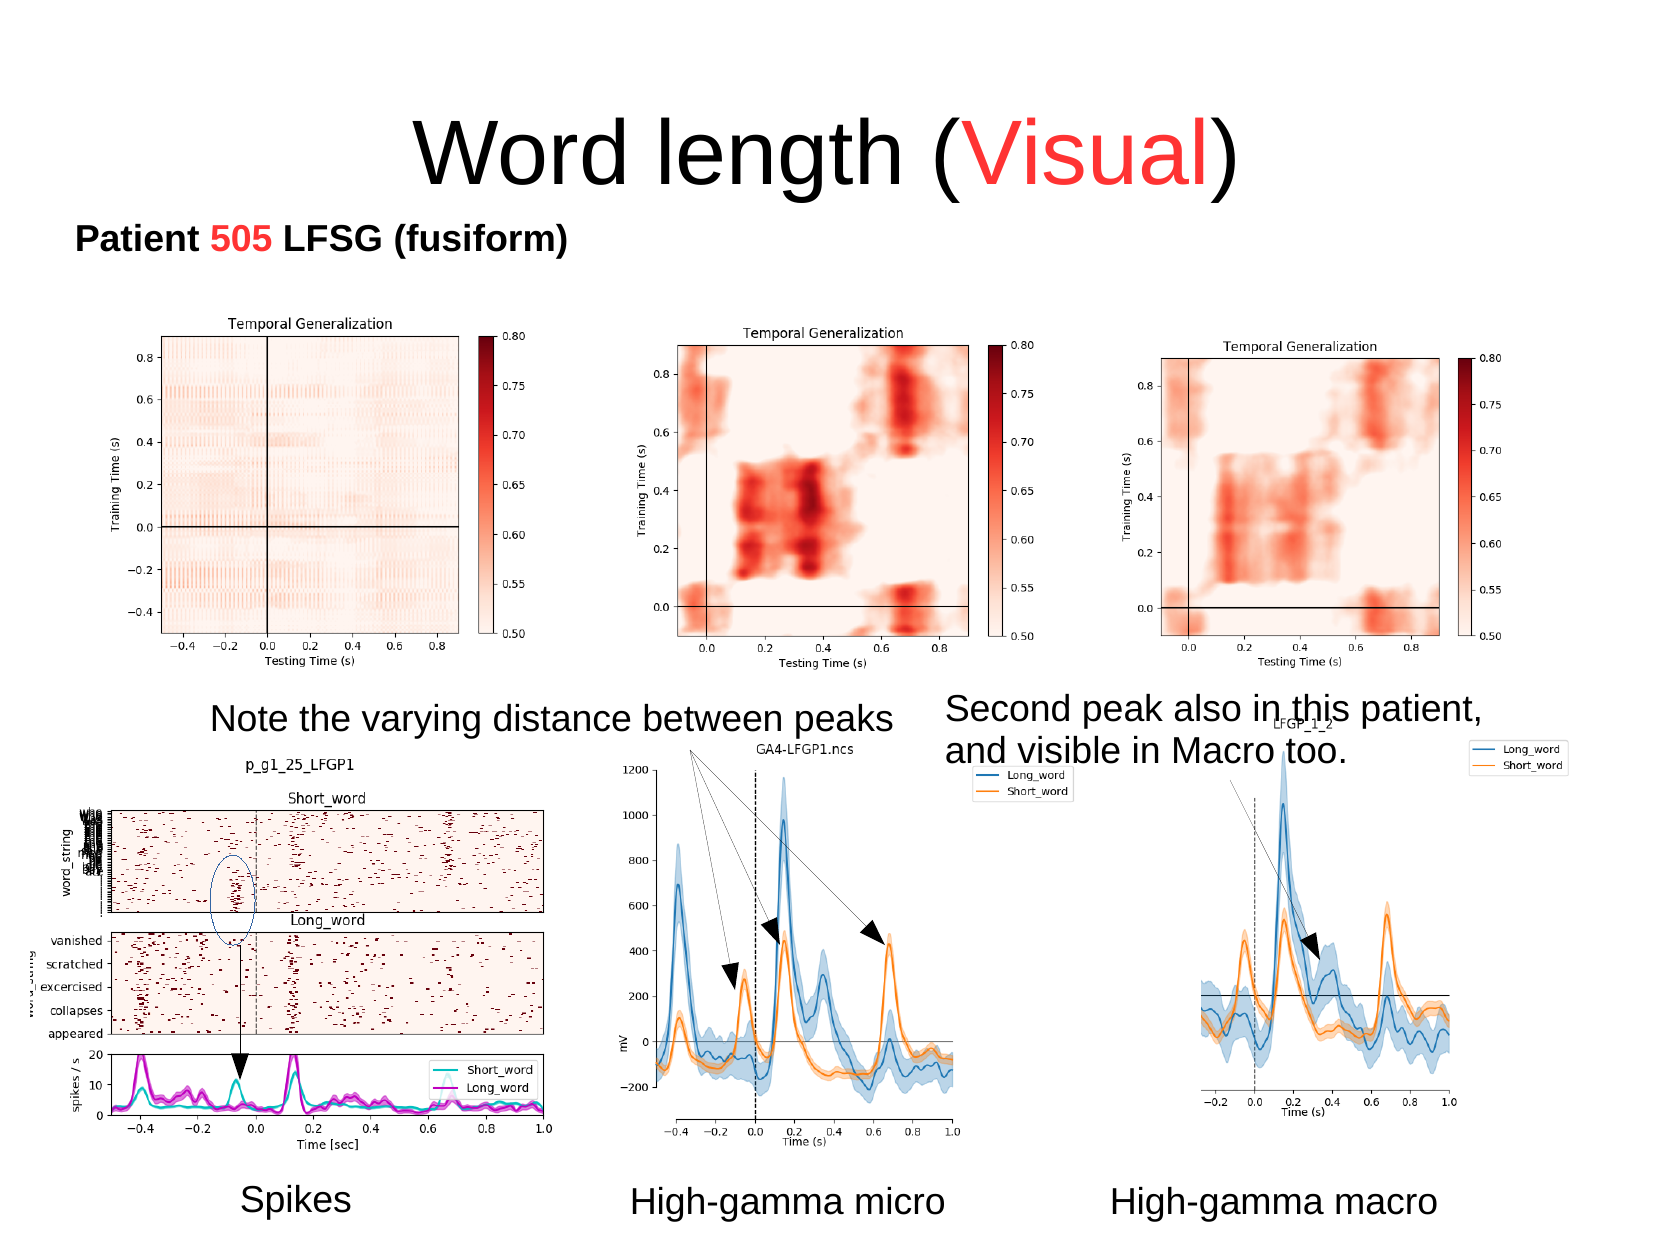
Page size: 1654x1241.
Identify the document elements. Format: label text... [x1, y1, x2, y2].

text_box Second peak also in this patient, and visible in Macro too. [930, 679, 1546, 781]
picture [593, 299, 1561, 677]
text_box Patient 505 LFSG (fusiform) [60, 210, 616, 271]
title Word length (Visual) [82, 49, 1571, 257]
text_box Spikes [225, 1171, 406, 1229]
picture [578, 679, 1654, 1171]
text_box High-gamma micro [615, 1173, 976, 1231]
text_box Note the varying distance between peaks [195, 690, 976, 761]
picture [30, 749, 570, 1156]
picture [75, 289, 589, 676]
text_box High-gamma macro [1095, 1173, 1456, 1231]
